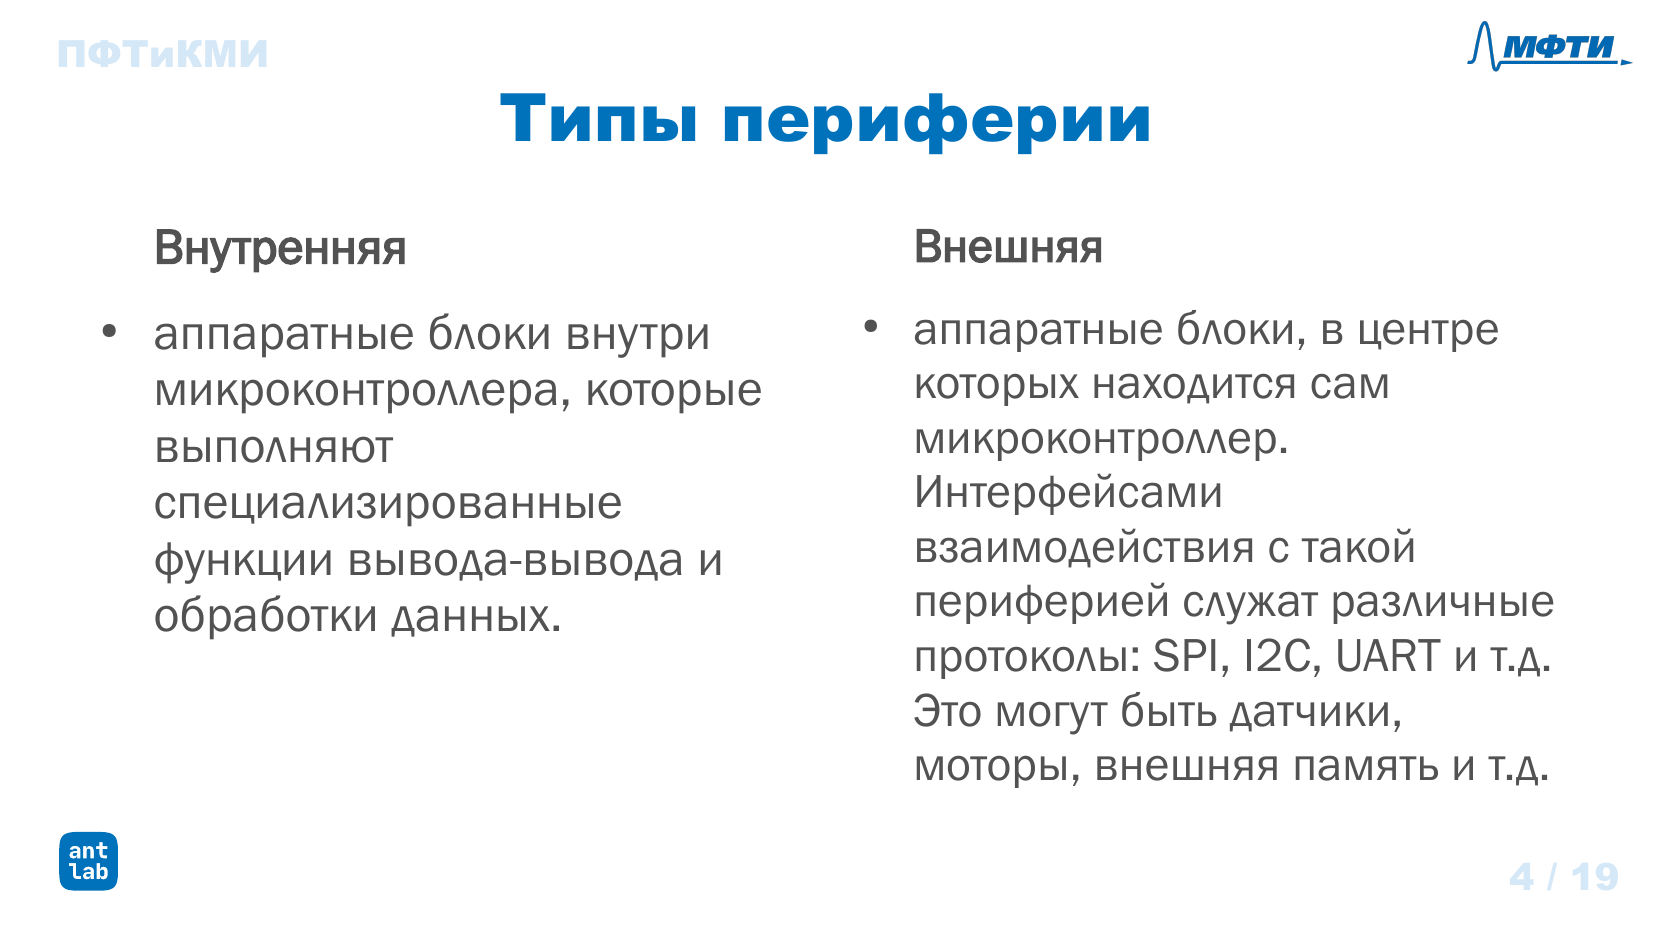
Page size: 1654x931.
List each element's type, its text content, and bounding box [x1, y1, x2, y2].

list Внешняя аппаратные блоки, в центре которых находится сам микроконтроллер. Интерфейсами взаимодействия с такой периферией служат различные протоколы: SPI, I2C, UART и т.д. Это могут быть датчики, моторы, внешняя память и т.д. [845, 217, 1572, 827]
title Типы периферии [82, 37, 1571, 193]
list Внутренняя аппаратные блоки внутри микроконтроллера, которые выполняют специализированные функции вывода-вывода и обработки данных. [82, 217, 809, 758]
picture [1446, 0, 1654, 93]
